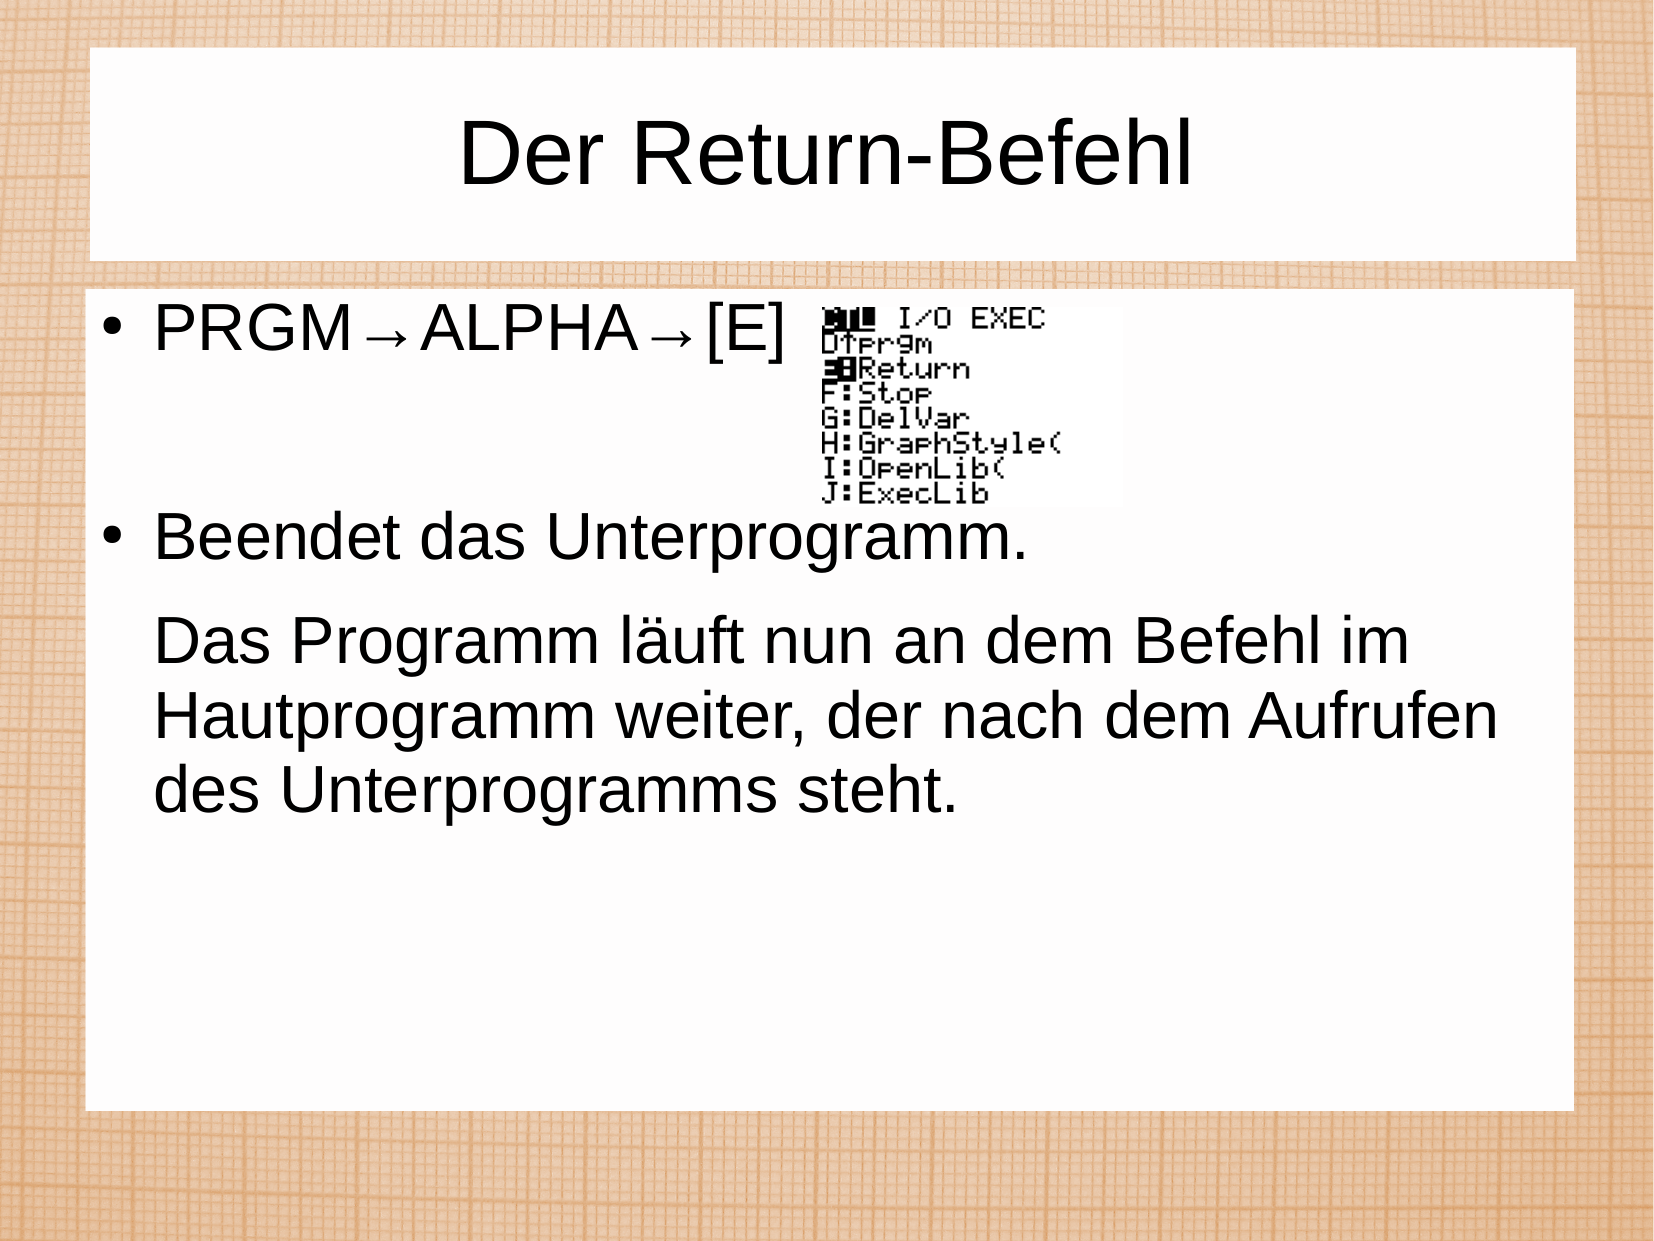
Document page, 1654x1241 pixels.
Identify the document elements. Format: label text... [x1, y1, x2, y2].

title Der Return-Befehl [82, 49, 1571, 257]
picture [0, 0, 1654, 1241]
list PRGM→ALPHA→[E] Beendet das Unterprogramm. Das Programm läuft nun an dem Befehl im Hautprogramm weiter, der nach dem Aufrufen des Unterprogramms steht. [82, 290, 1571, 1109]
